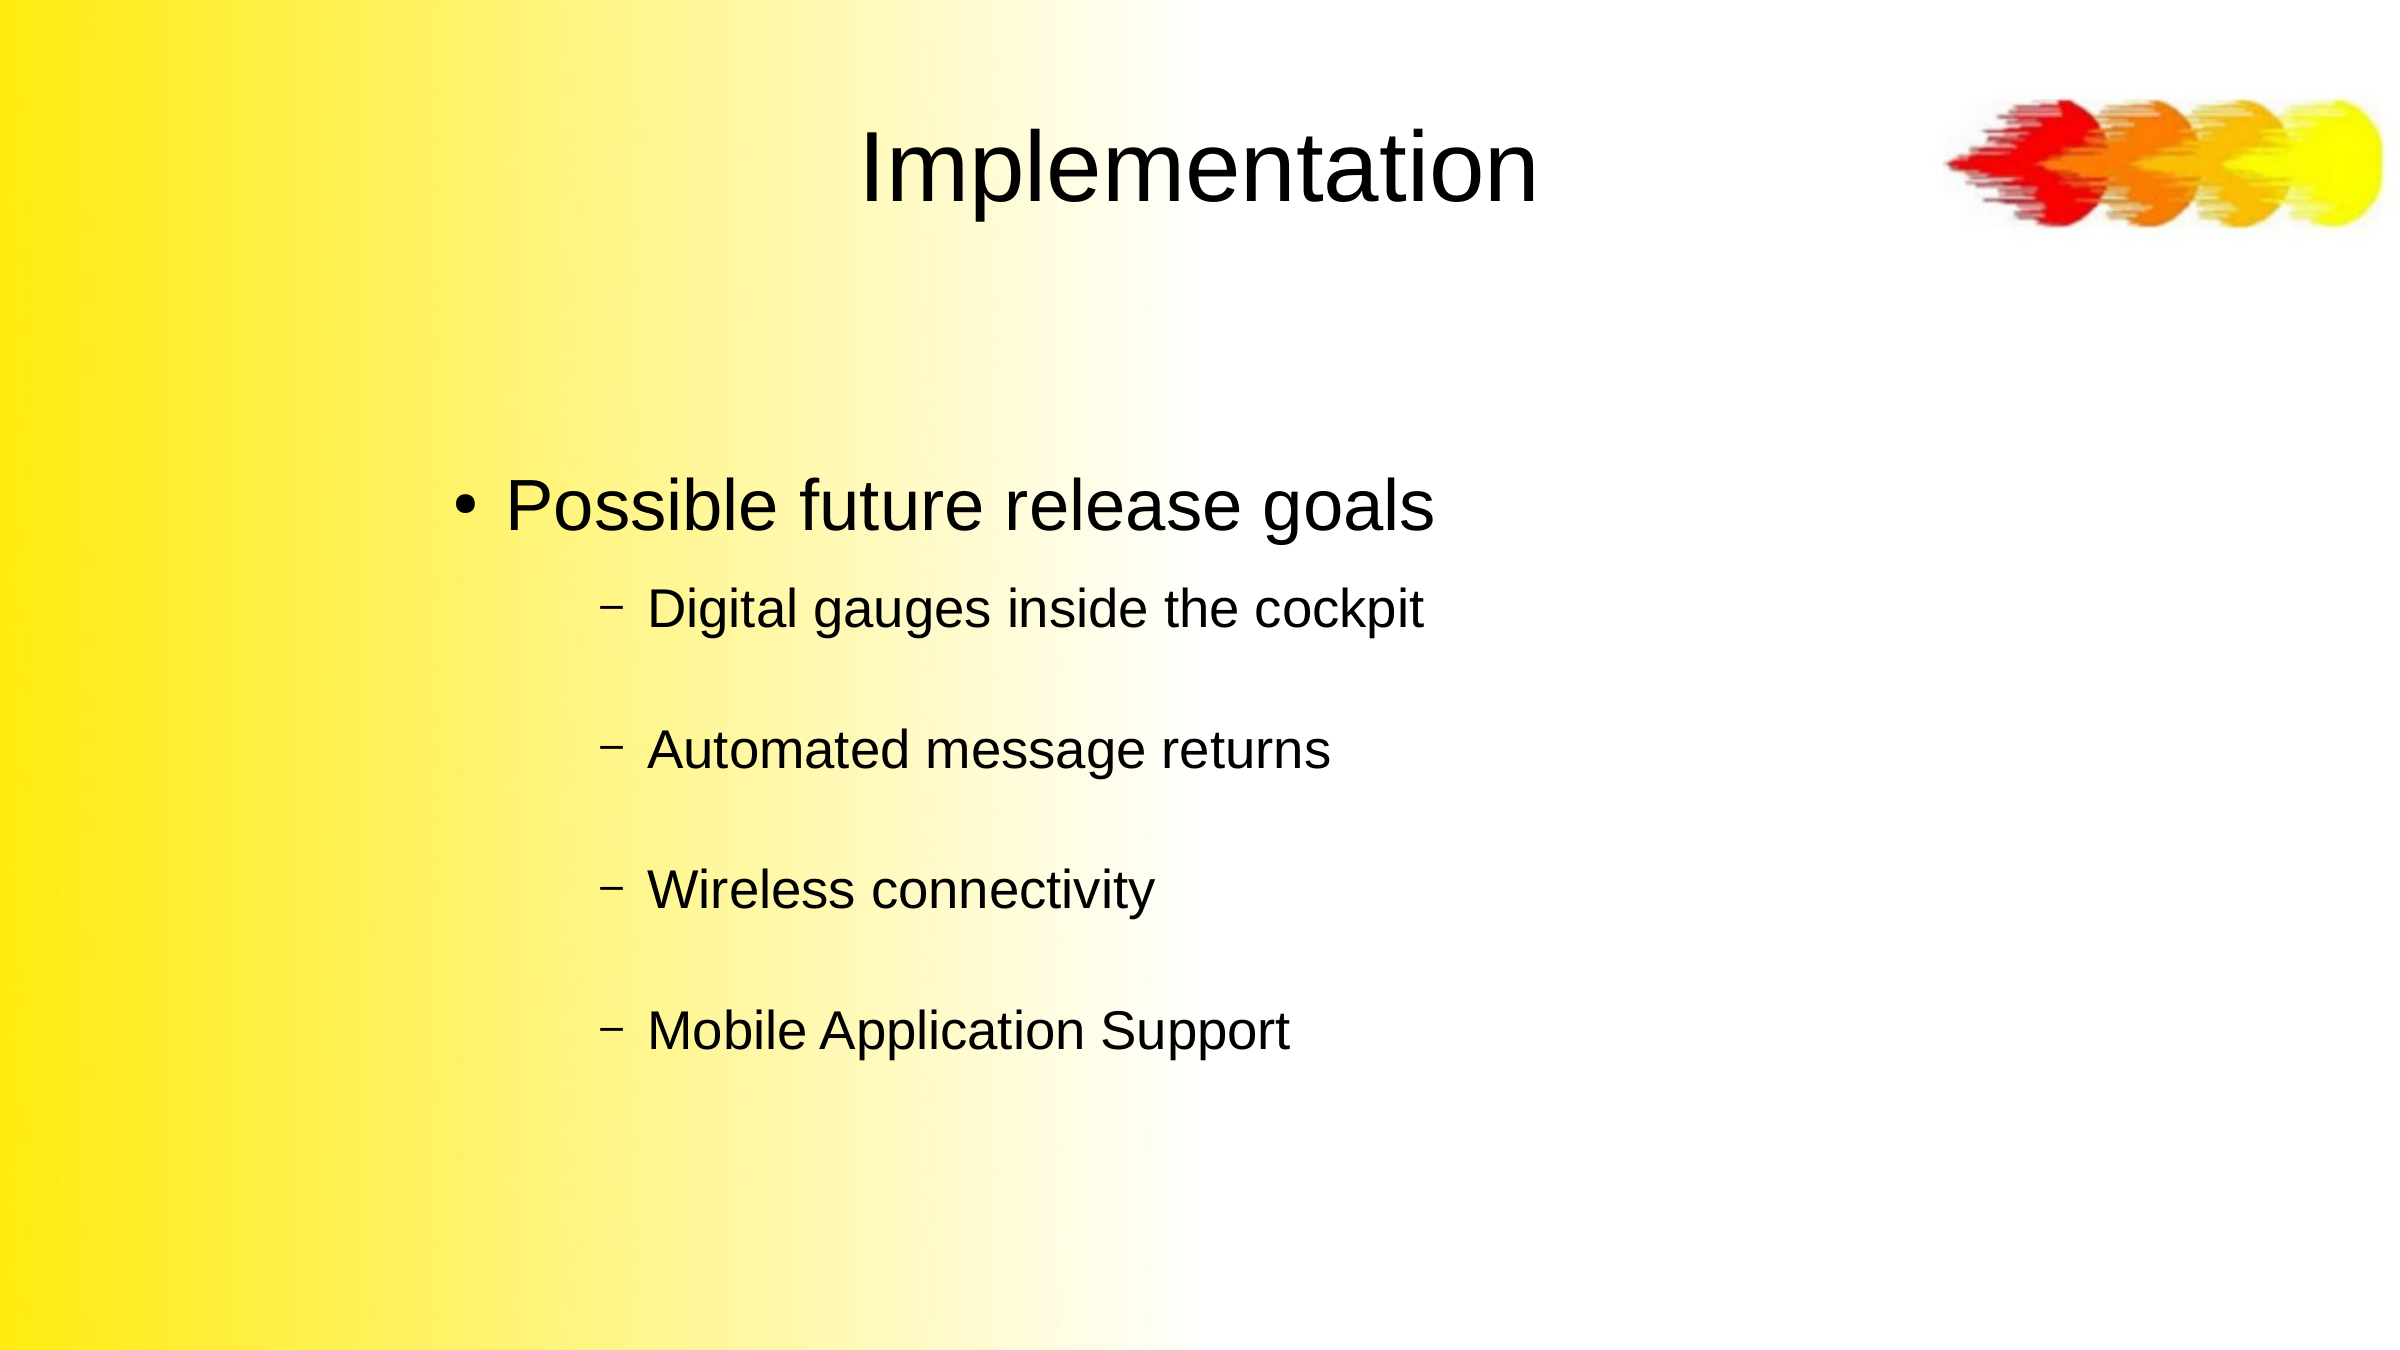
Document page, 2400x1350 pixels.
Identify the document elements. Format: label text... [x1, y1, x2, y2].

list Possible future release goals Digital gauges inside the cockpit Automated message returns Wireless connectivity Mobile Application Support [435, 464, 2280, 1171]
picture [0, 0, 2400, 1350]
title Implementation [120, 53, 2280, 280]
